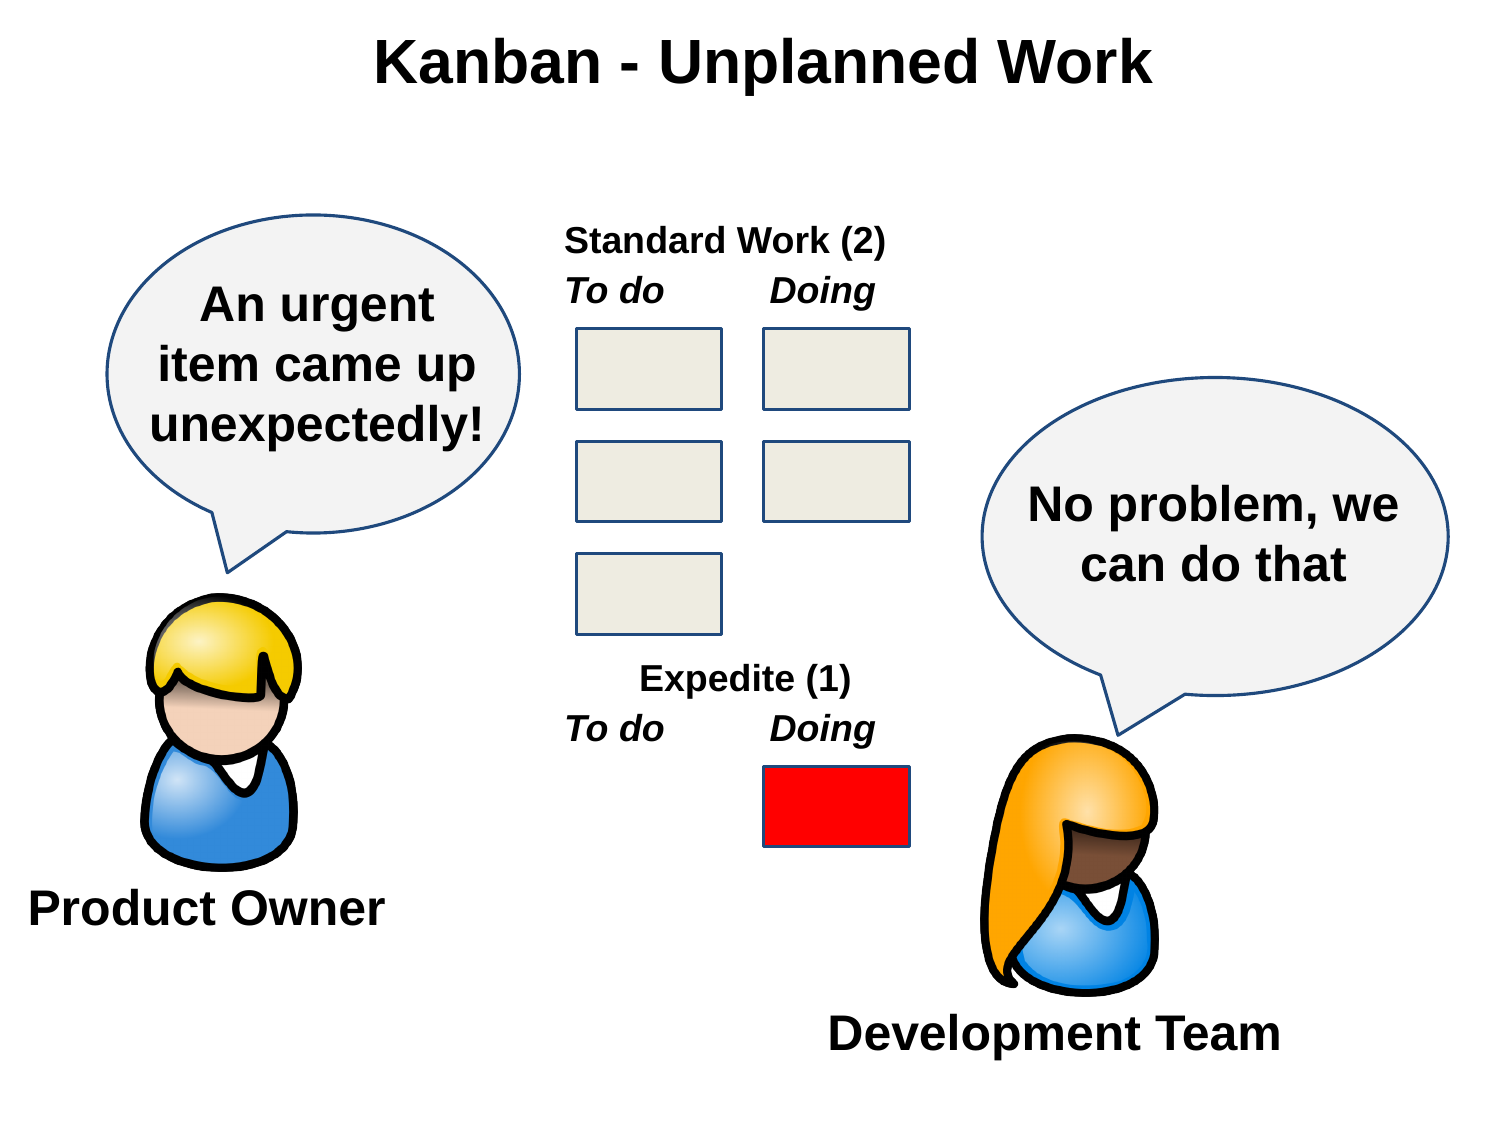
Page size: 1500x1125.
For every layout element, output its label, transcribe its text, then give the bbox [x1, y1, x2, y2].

text_box Expedite (1) [624, 638, 994, 703]
text_box [763, 441, 910, 522]
text_box [763, 766, 910, 847]
text_box To do Doing [549, 688, 919, 753]
text_box An urgent item came up unexpectedly! [132, 256, 502, 495]
text_box No problem, we can do that [1007, 456, 1420, 606]
text_box [763, 328, 910, 410]
picture [140, 593, 302, 860]
text_box [982, 460, 1449, 736]
text_box [174, 214, 452, 256]
text_box Kanban - Unplanned Work [358, 5, 1210, 133]
picture [980, 734, 1159, 985]
text_box [576, 553, 722, 635]
text_box [576, 328, 722, 410]
text_box [502, 309, 520, 438]
text_box To do Doing [549, 251, 919, 315]
text_box [576, 441, 722, 522]
text_box Product Owner [12, 860, 451, 957]
text_box [1014, 377, 1417, 456]
text_box [107, 298, 132, 450]
text_box Development Team [812, 985, 1419, 1112]
text_box Standard Work (2) [549, 201, 919, 251]
text_box [179, 495, 448, 573]
